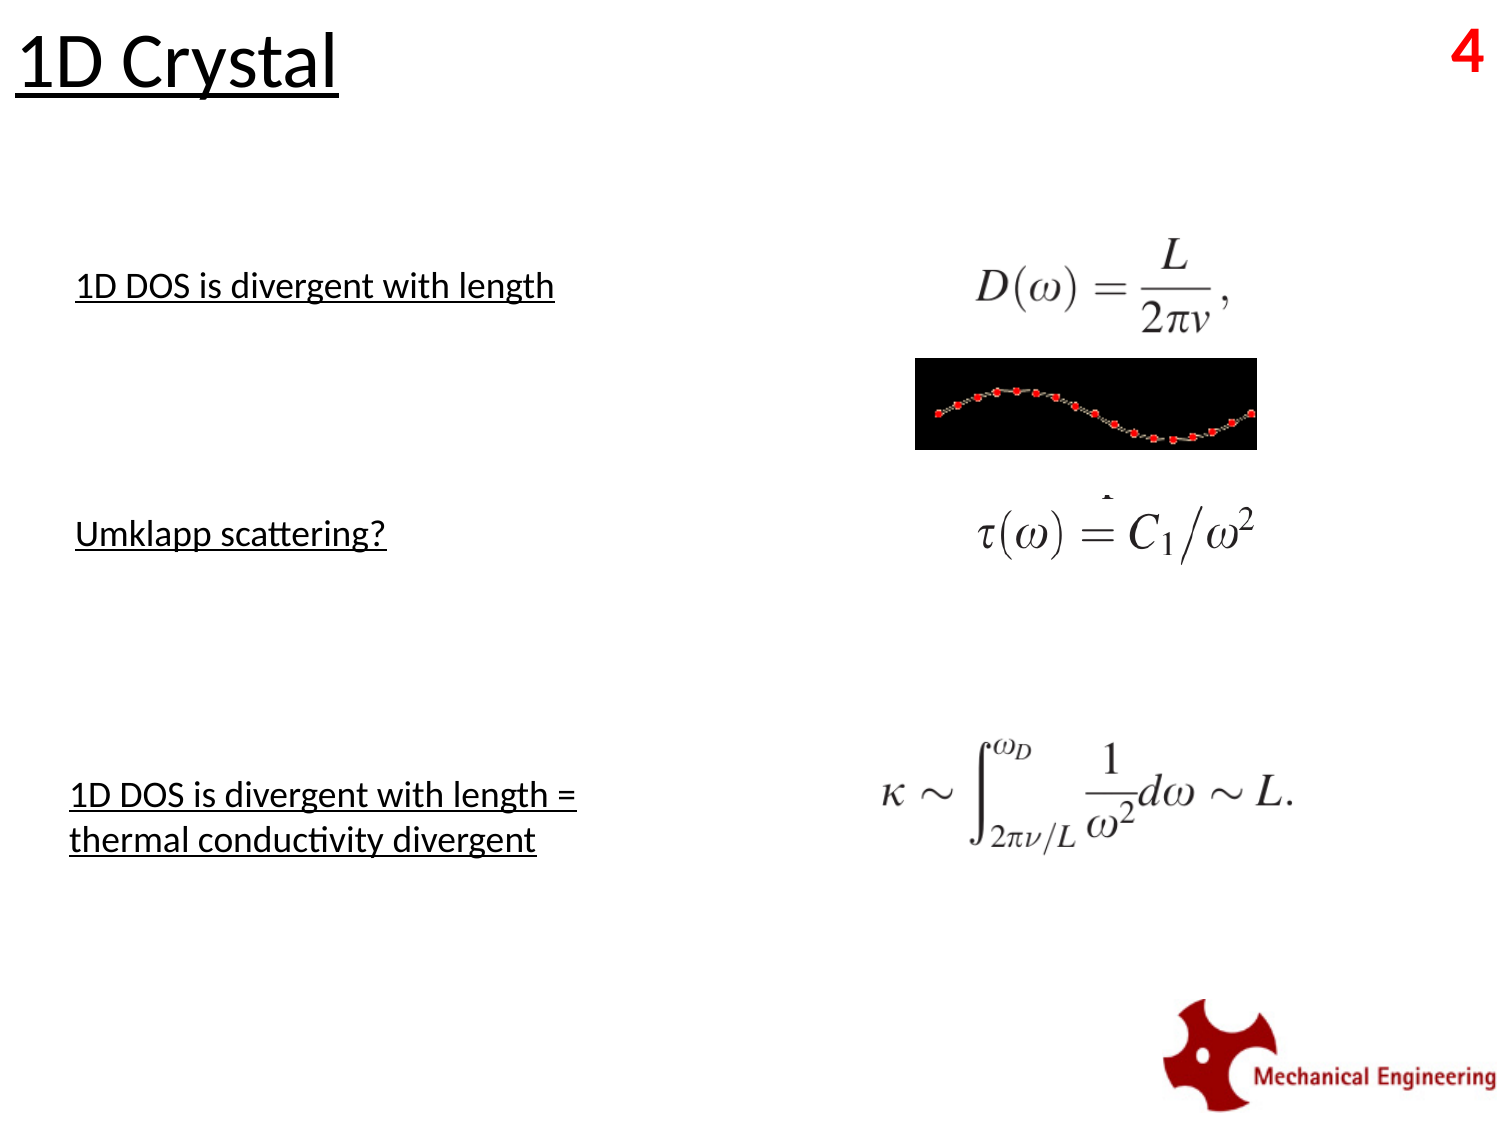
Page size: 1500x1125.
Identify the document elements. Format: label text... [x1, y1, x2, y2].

picture [870, 219, 1320, 346]
title Umklapp scattering? [60, 471, 526, 592]
title 1D Crystal [0, 0, 1500, 150]
picture [975, 495, 1291, 571]
text_box 4 [1436, 0, 1500, 93]
picture [1162, 999, 1497, 1113]
title 1D DOS is divergent with length = thermal conductivity divergent [54, 754, 790, 875]
picture [704, 705, 1379, 873]
title 1D DOS is divergent with length [60, 223, 796, 344]
picture [915, 358, 1257, 451]
